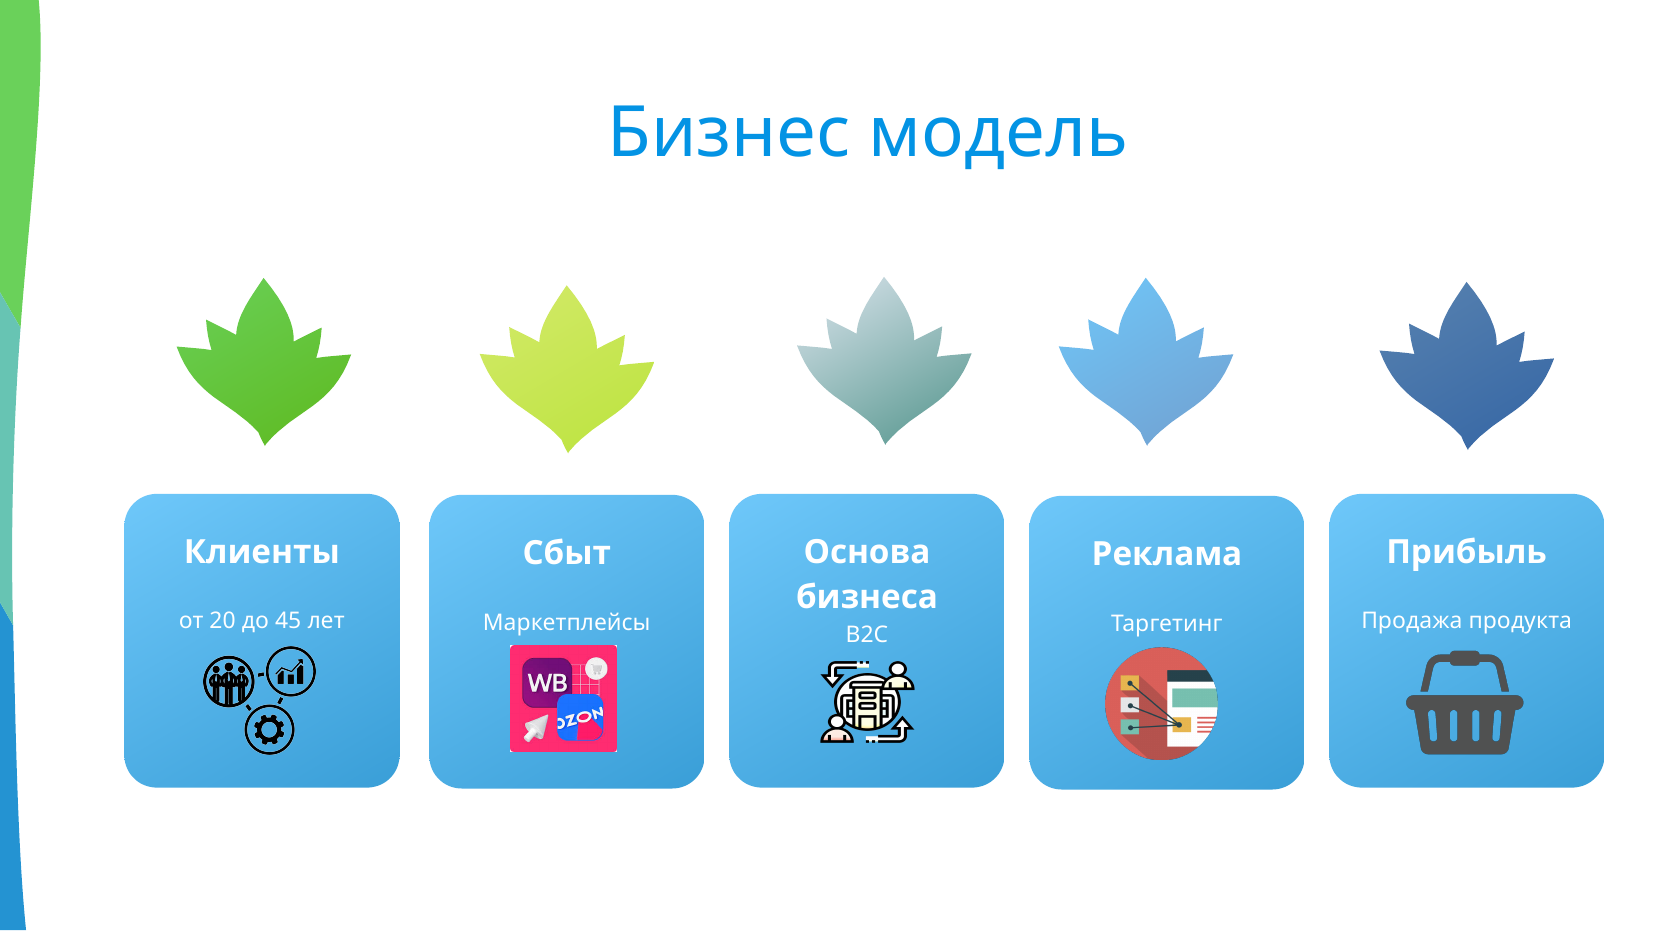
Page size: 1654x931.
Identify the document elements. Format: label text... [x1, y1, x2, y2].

text_box [1379, 281, 1555, 451]
text_box Прибыль Продажа продукта [1329, 493, 1605, 788]
picture [1405, 650, 1524, 755]
text_box Бизнес модель [41, 78, 1654, 178]
text_box Клиенты от 20 до 45 лет [124, 493, 400, 788]
picture [510, 645, 617, 752]
picture [203, 646, 316, 755]
picture [1105, 647, 1218, 760]
text_box Реклама Таргетинг [1029, 495, 1305, 790]
text_box [1058, 277, 1234, 446]
text_box Основа бизнеса B2C [729, 493, 1005, 788]
text_box Сбыт Маркетплейсы [429, 494, 705, 789]
text_box [797, 276, 972, 445]
text_box [176, 277, 352, 447]
picture [811, 653, 924, 752]
text_box [479, 285, 655, 454]
